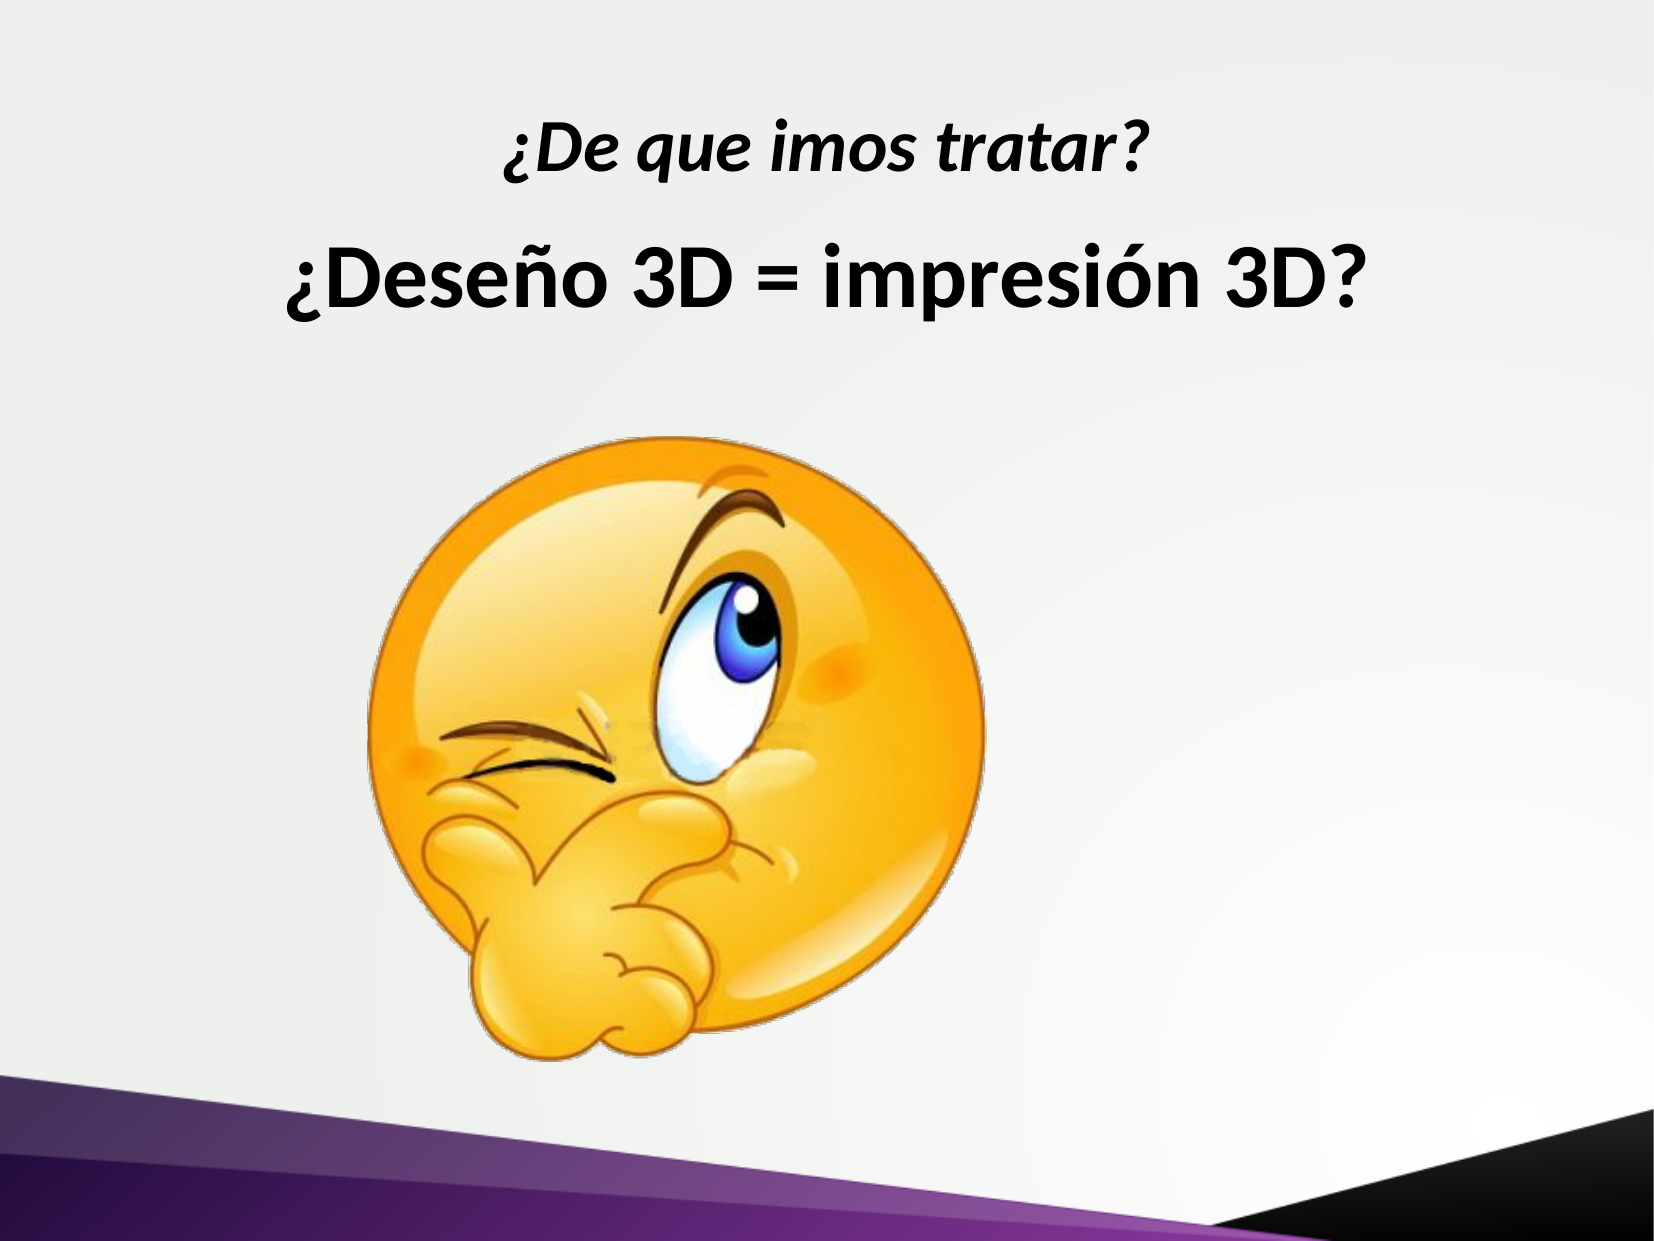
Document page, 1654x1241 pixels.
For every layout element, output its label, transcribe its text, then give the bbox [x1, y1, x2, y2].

picture [0, 0, 1654, 1241]
title ¿Deseño 3D = impresión 3D? [70, 261, 1583, 392]
title ¿De que imos tratar? [70, 45, 1583, 261]
